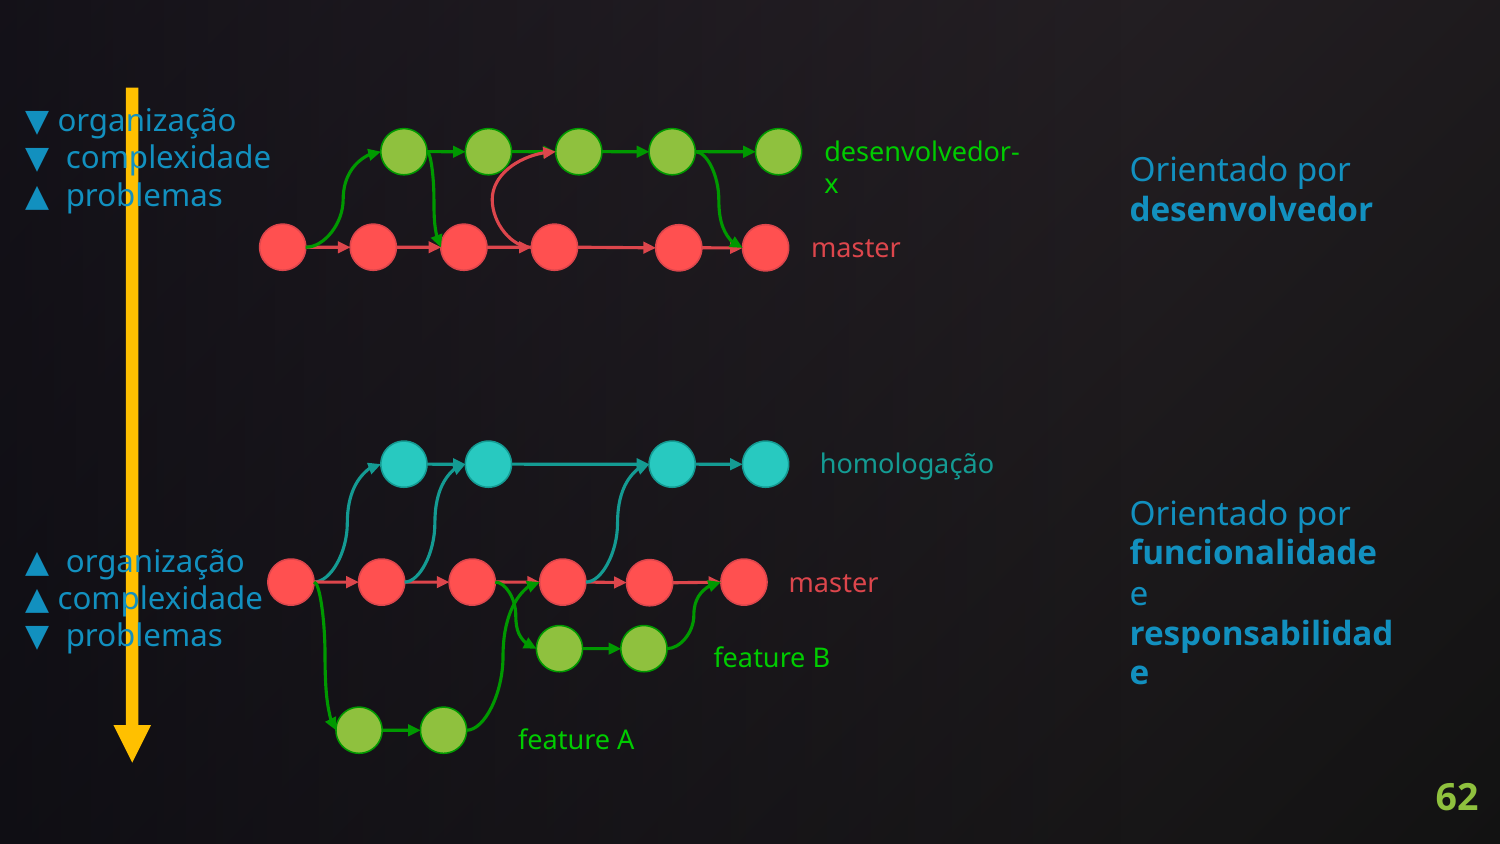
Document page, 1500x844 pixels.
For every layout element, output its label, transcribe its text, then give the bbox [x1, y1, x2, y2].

text_box [649, 441, 696, 488]
text_box master [796, 215, 924, 281]
text_box [380, 441, 427, 488]
text_box [655, 224, 702, 271]
text_box [555, 128, 602, 175]
text_box [259, 239, 306, 271]
text_box [465, 128, 512, 175]
text_box [649, 128, 696, 175]
text_box [742, 441, 789, 488]
text_box [539, 559, 586, 606]
text_box [536, 625, 583, 672]
text_box [465, 441, 512, 488]
text_box [449, 559, 496, 606]
text_box [350, 224, 397, 271]
text_box desenvolvedor-x [809, 119, 1045, 184]
text_box [742, 224, 789, 271]
text_box [420, 707, 467, 754]
text_box ▲ organização ▲ complexidade ▼ problemas [10, 525, 287, 669]
text_box [720, 559, 768, 606]
text_box [358, 559, 405, 606]
text_box [336, 707, 383, 754]
text_box Orientado por desenvolvedor [1114, 133, 1412, 248]
text_box [380, 128, 427, 175]
text_box [620, 625, 667, 672]
text_box homologação [804, 431, 1040, 497]
text_box Orientado por funcionalidade e responsabilidade [1114, 476, 1412, 592]
text_box [531, 224, 578, 271]
text_box master [773, 550, 902, 615]
text_box [440, 224, 487, 271]
slide_number <number> [1407, 752, 1494, 844]
text_box [626, 559, 673, 606]
text_box ▼ organização ▼ complexidade ▲ problemas [10, 85, 308, 239]
text_box [755, 128, 802, 175]
text_box feature A [503, 707, 655, 772]
text_box feature B [698, 625, 850, 691]
text_box [287, 559, 314, 606]
